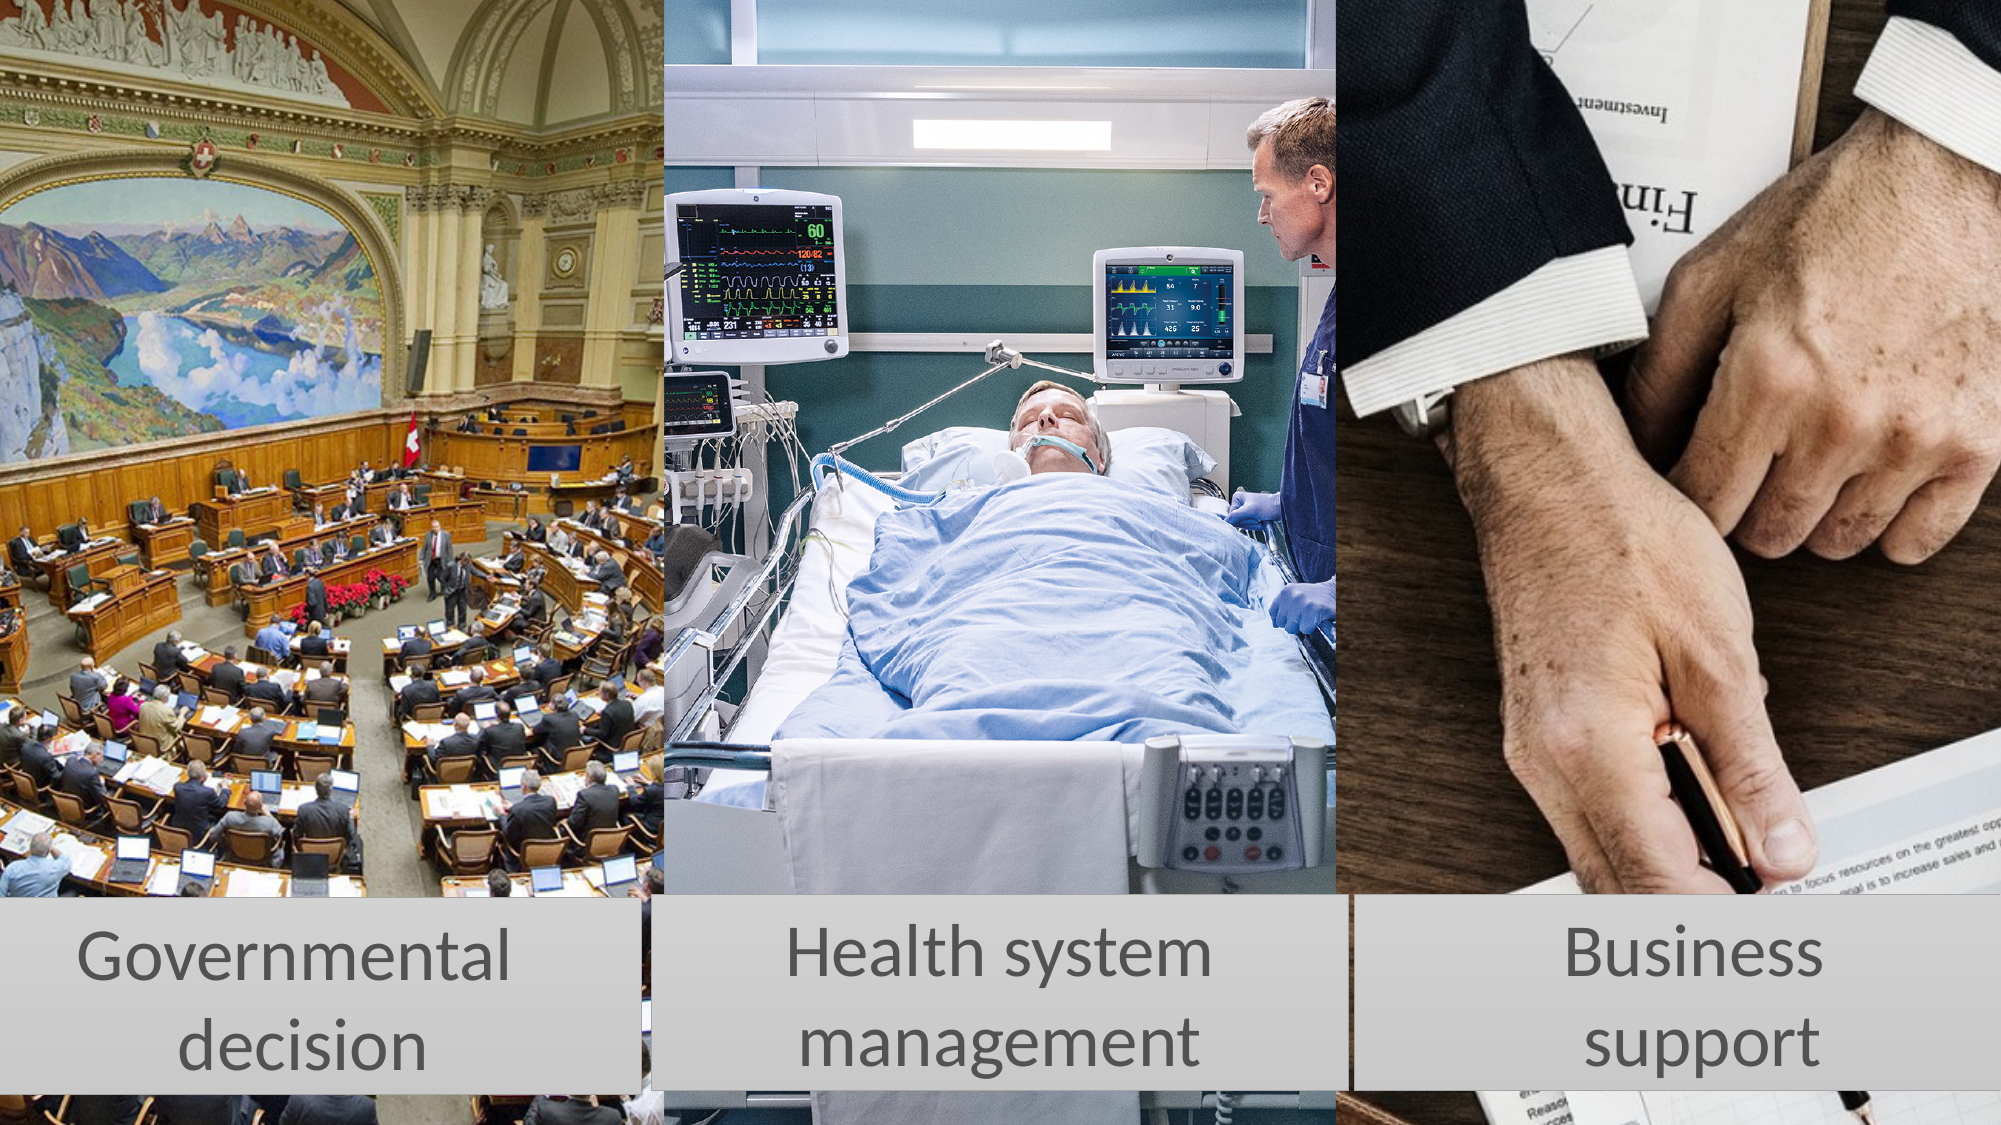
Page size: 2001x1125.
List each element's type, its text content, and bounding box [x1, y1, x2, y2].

text_box Governmental decision [0, 897, 642, 1095]
picture [0, 0, 2000, 1125]
text_box Business support [1354, 894, 2000, 1091]
text_box Health system management [651, 894, 1349, 1091]
